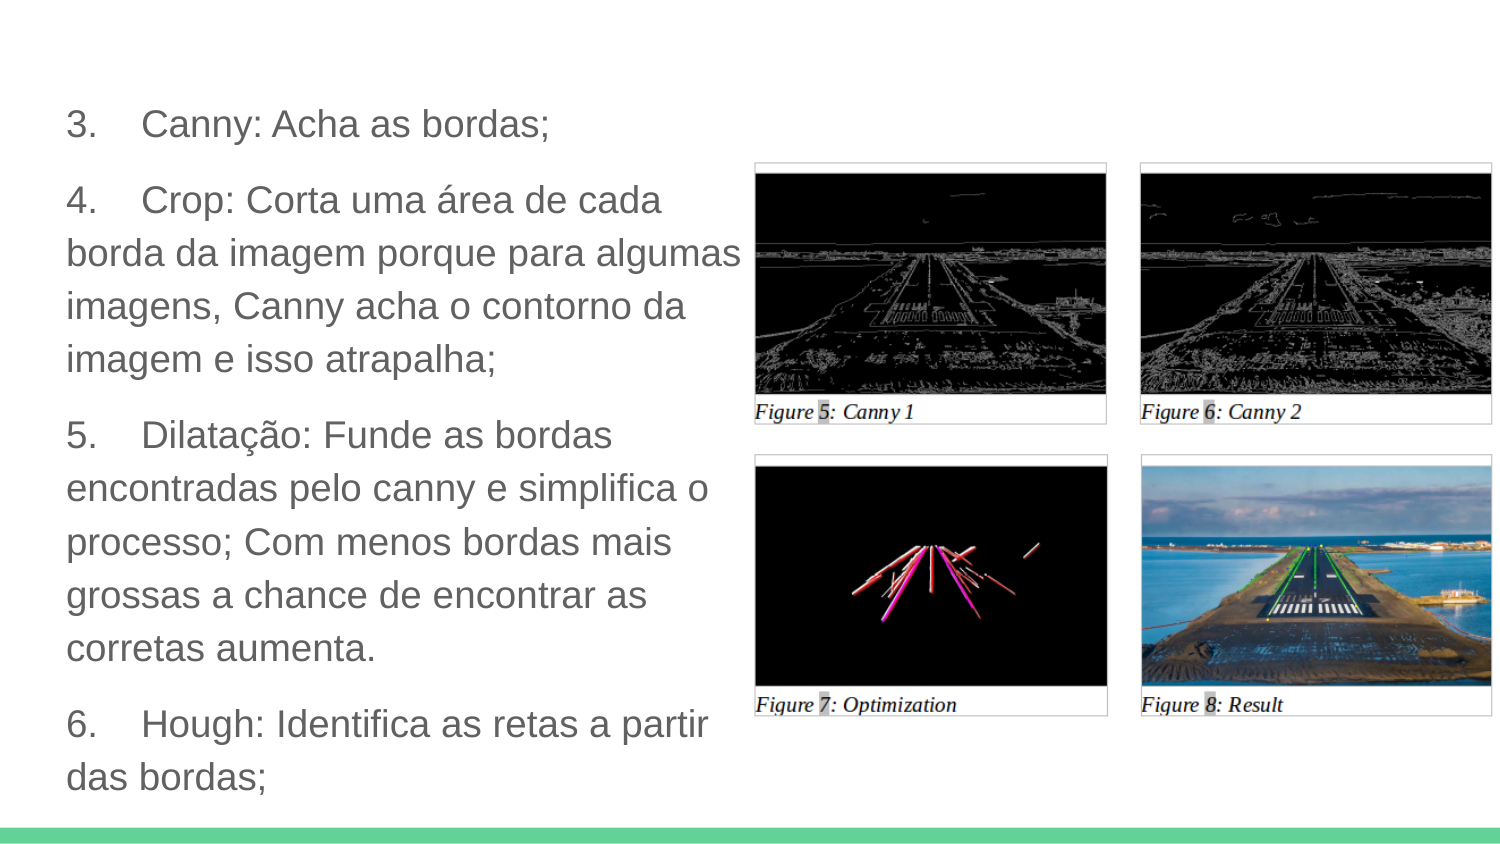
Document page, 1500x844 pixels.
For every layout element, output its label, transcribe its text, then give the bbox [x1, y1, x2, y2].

picture [750, 159, 1498, 721]
list 3. Canny: Acha as bordas; 4. Crop: Corta uma área de cada borda da imagem porque para algumas imagens, Canny acha o contorno da imagem e isso atrapalha; 5. Dilatação: Funde as bordas encontradas pelo canny e simplifica o processo; Com menos bordas mais grossas a chance de encontrar as corretas aumenta. 6. Hough: Identifica as retas a partir das bordas; [51, 7, 770, 568]
